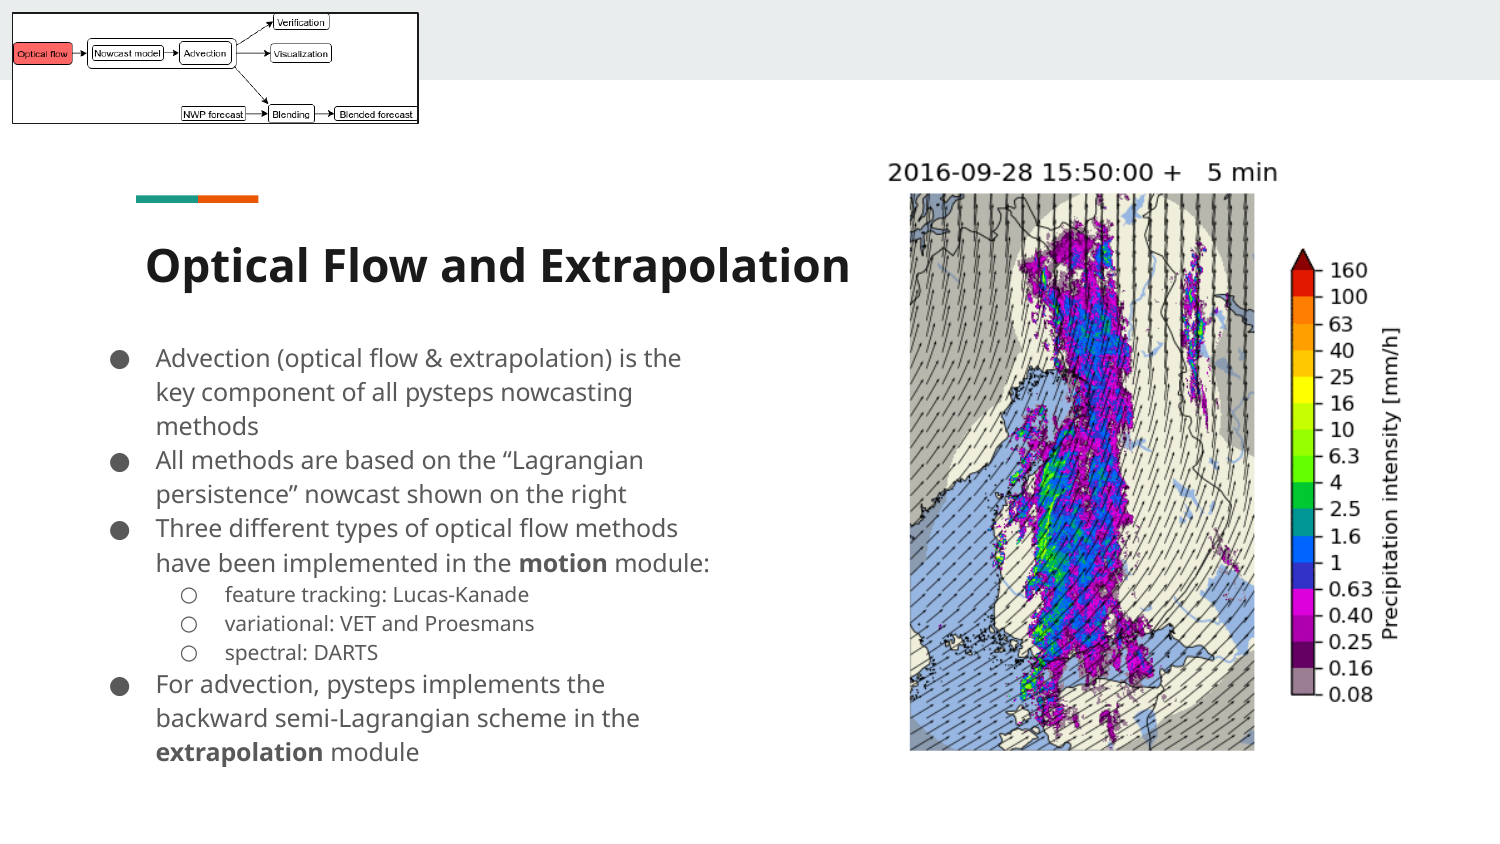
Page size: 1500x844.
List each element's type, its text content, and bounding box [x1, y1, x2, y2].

picture [13, 13, 418, 123]
title Optical Flow and Extrapolation [129, 221, 899, 308]
list Advection (optical flow & extrapolation) is the key component of all pysteps nowcasting methods All methods are based on the “Lagrangian persistence” nowcast shown on the right Three different types of optical flow methods have been implemented in the motion module: feature tracking: Lucas-Kanade variational: VET and Proesmans spectral: DARTS For advection, pysteps implements the backward semi-Lagrangian scheme in the extrapolation module [71, 322, 739, 784]
picture [538, 107, 1500, 830]
